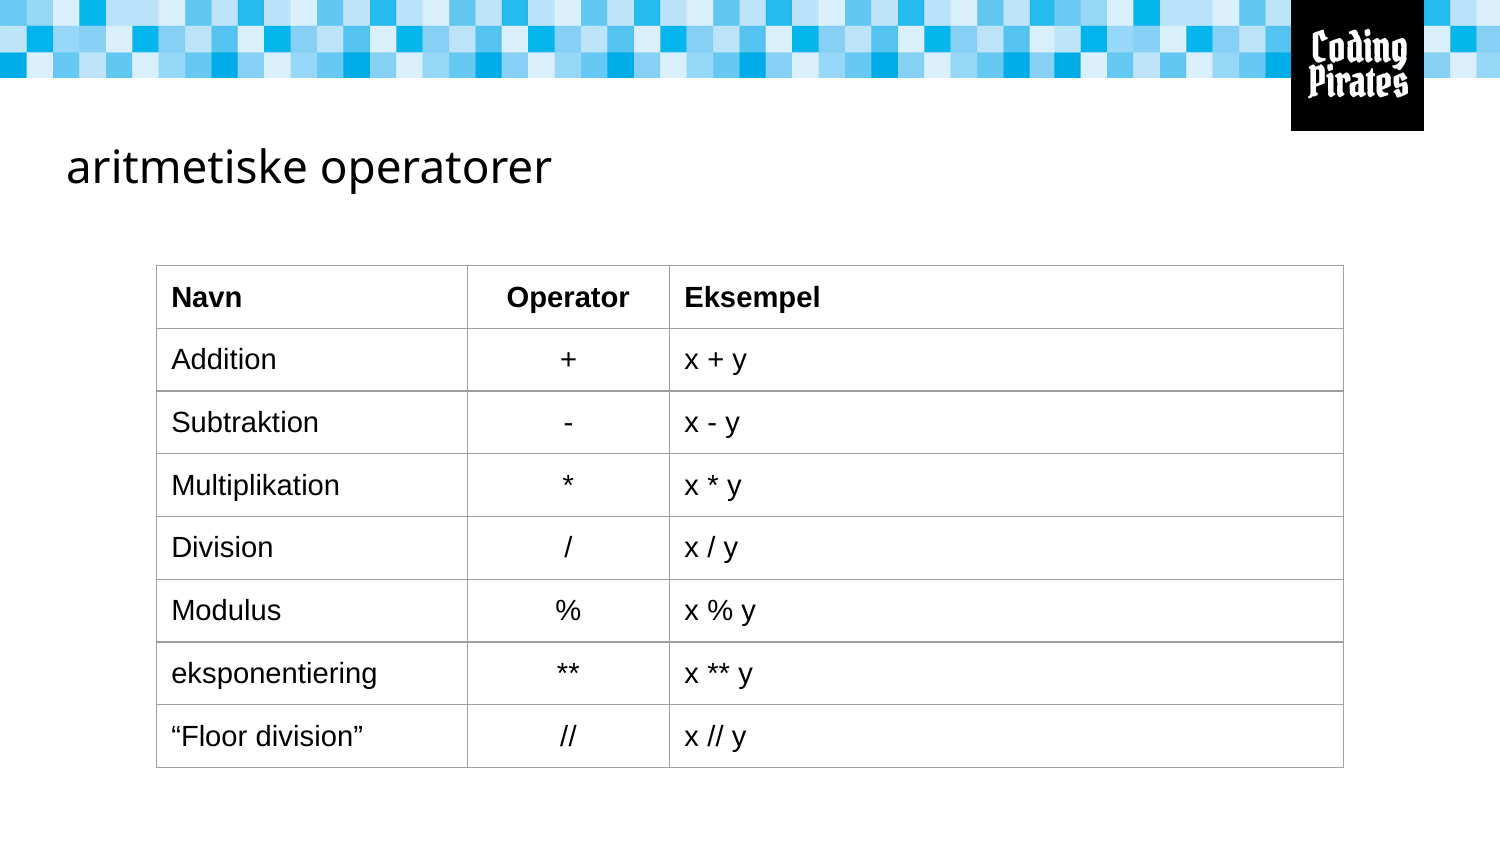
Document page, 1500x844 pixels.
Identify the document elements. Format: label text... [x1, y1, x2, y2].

table_cell Division [157, 517, 467, 579]
table_cell x / y [670, 517, 1343, 579]
table_cell x - y [670, 392, 1343, 453]
table_header Navn [157, 266, 467, 328]
table_cell + [468, 329, 669, 390]
table_cell x % y [670, 580, 1343, 641]
table_cell // [468, 705, 669, 767]
table_cell x + y [670, 329, 1343, 390]
table_header Operator [468, 266, 669, 328]
table_cell - [468, 392, 669, 453]
table_cell x * y [670, 454, 1343, 516]
table_cell “Floor division” [157, 705, 467, 767]
table_cell x ** y [670, 643, 1343, 704]
table_cell Modulus [157, 580, 467, 641]
title aritmetiske operatorer [51, 123, 1223, 217]
table_cell / [468, 517, 669, 579]
table_cell x // y [670, 705, 1343, 767]
picture [0, 0, 1056, 78]
table_cell Subtraktion [157, 392, 467, 453]
table_cell Multiplikation [157, 454, 467, 516]
table_cell ** [468, 643, 669, 704]
picture [1291, 0, 1424, 131]
table_cell * [468, 454, 669, 516]
table_cell % [468, 580, 669, 641]
table_cell Addition [157, 329, 467, 390]
table_header Eksempel [670, 266, 1343, 328]
table_cell eksponentiering [157, 643, 467, 704]
